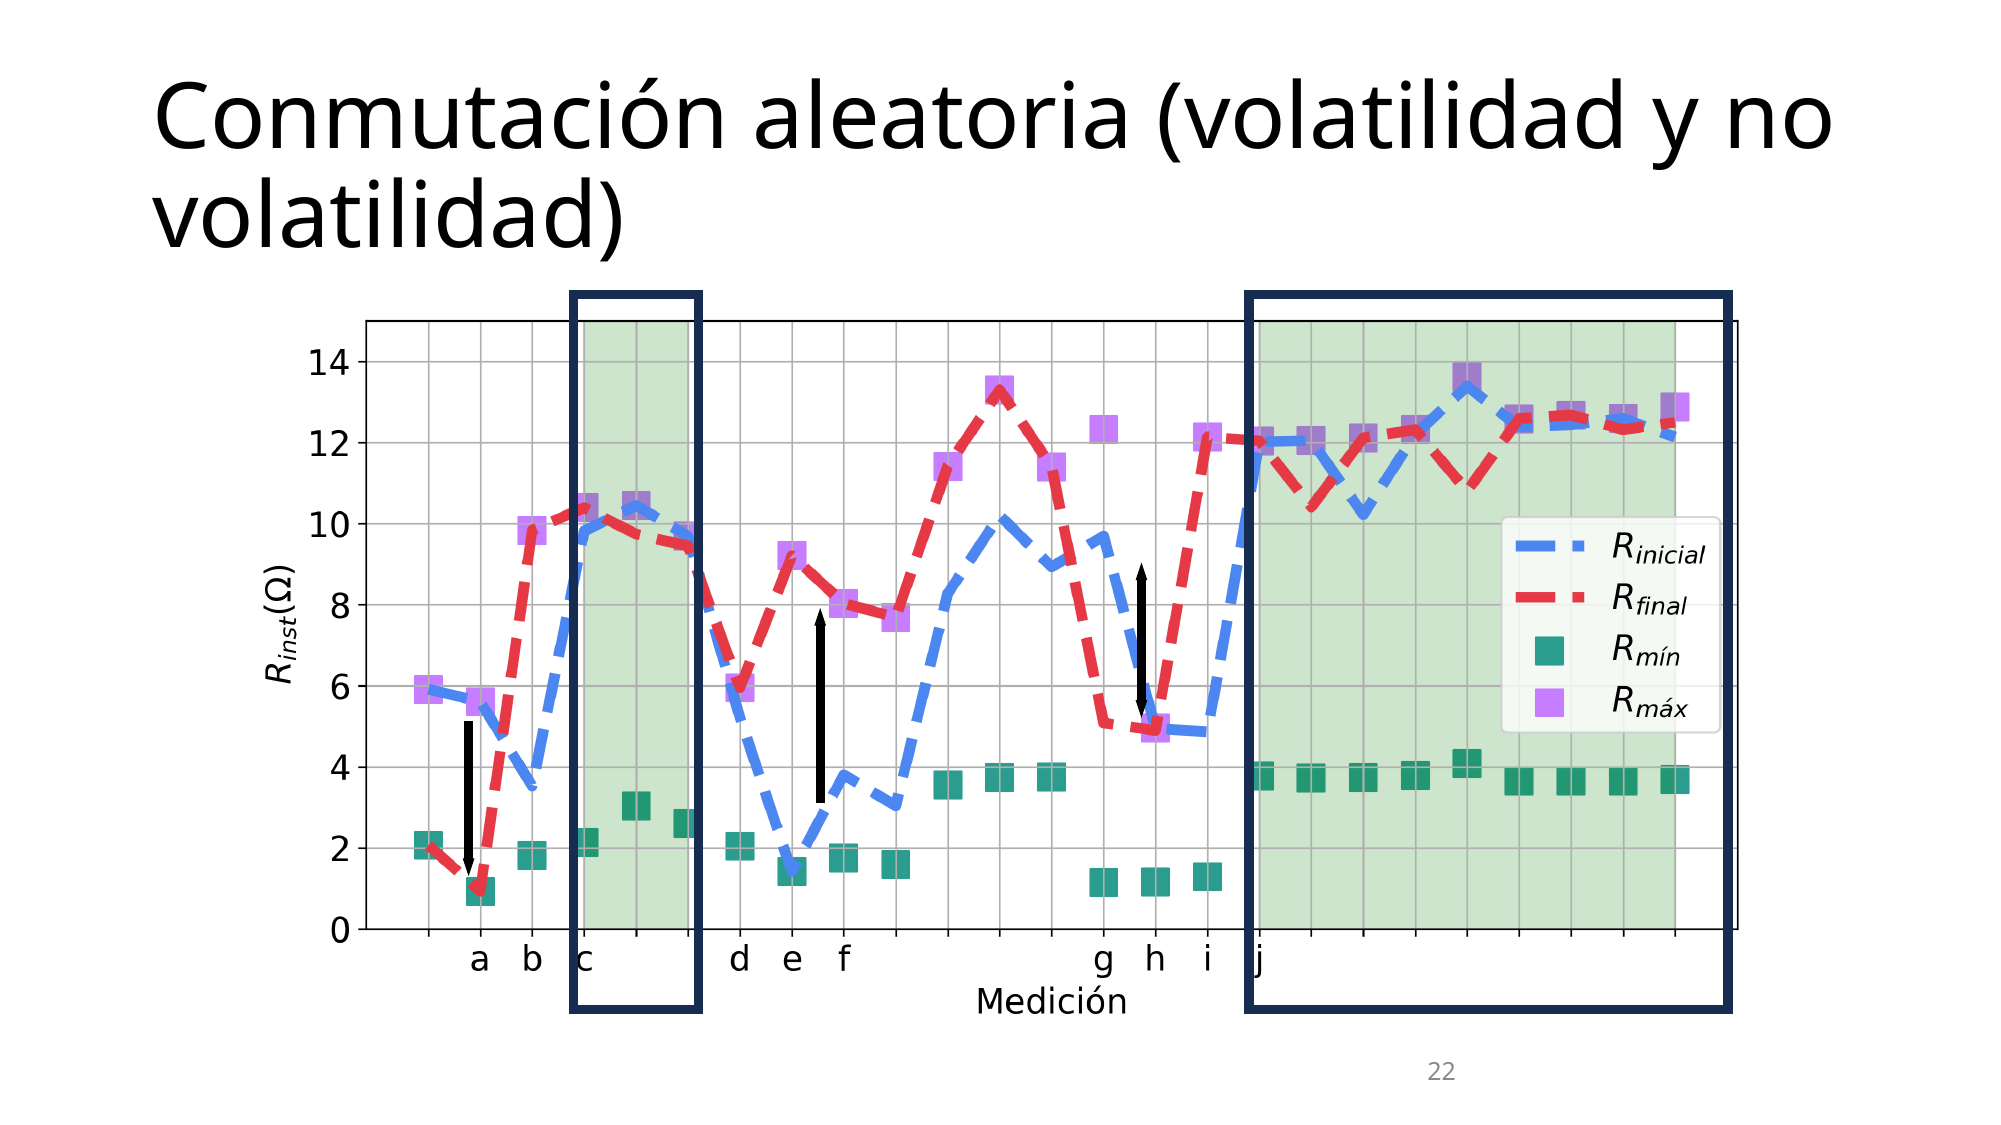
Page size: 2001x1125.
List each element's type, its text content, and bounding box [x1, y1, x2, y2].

title Conmutación aleatoria (volatilidad y no volatilidad) [137, 59, 1863, 278]
picture [1254, 305, 1723, 1005]
text_box 22 [1412, 1042, 1863, 1103]
picture [248, 305, 1752, 1036]
picture [578, 305, 694, 1005]
